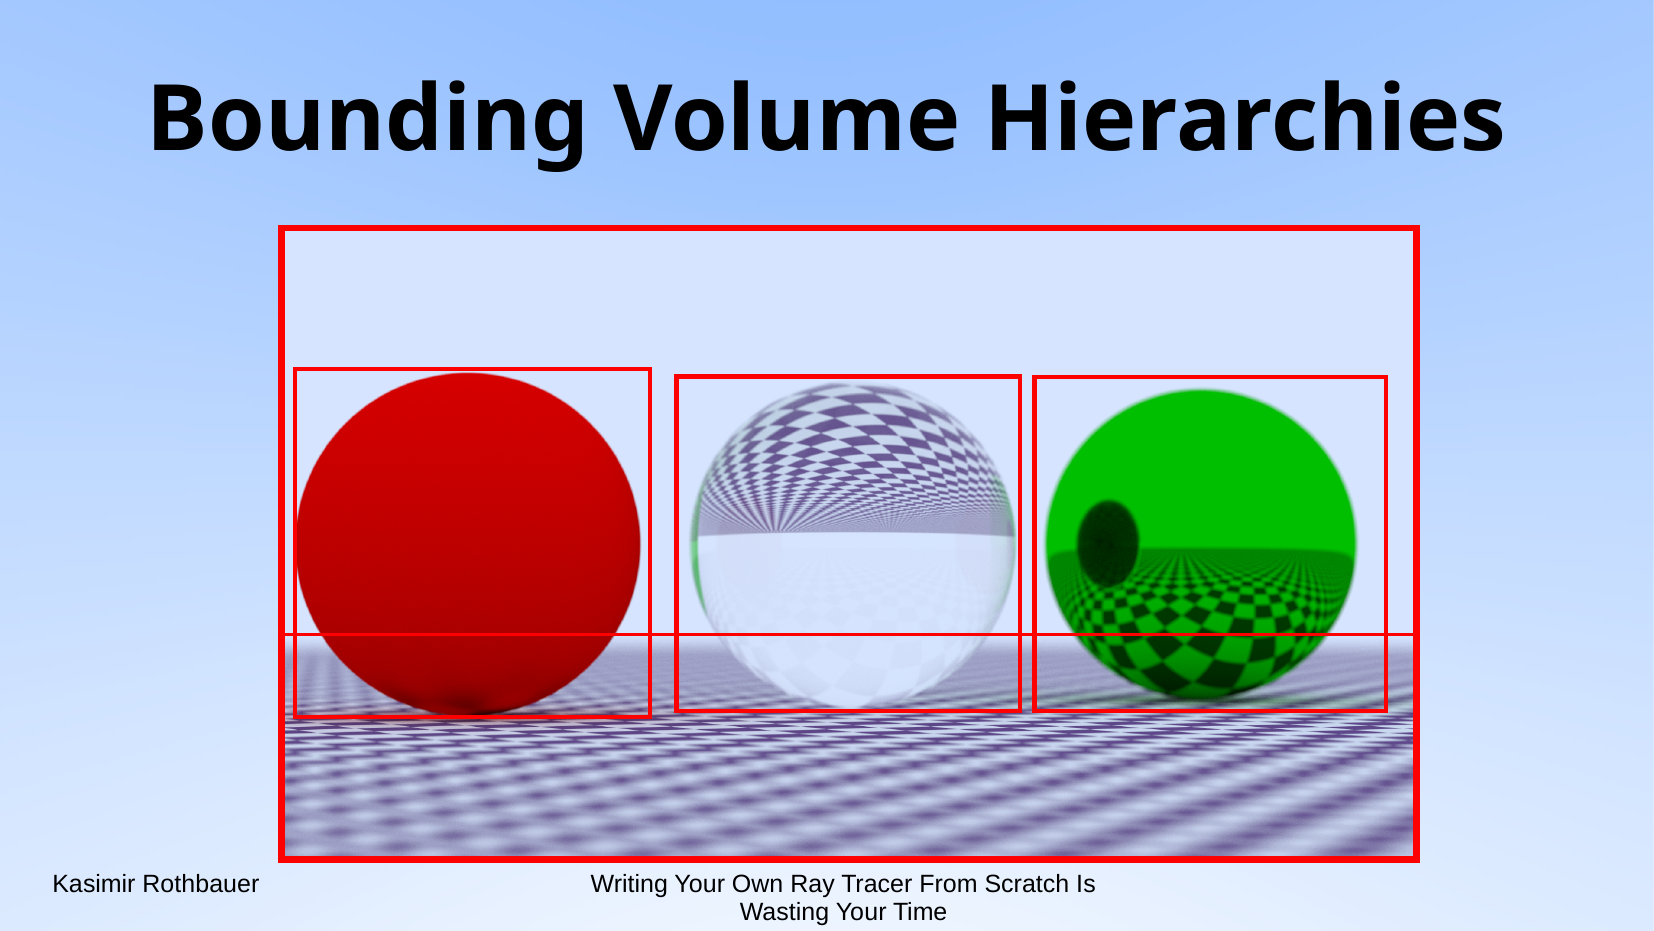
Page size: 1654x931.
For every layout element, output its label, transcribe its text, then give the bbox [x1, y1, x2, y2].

picture [297, 636, 648, 715]
picture [285, 636, 1413, 856]
text_box [278, 225, 1420, 863]
picture [297, 371, 648, 633]
picture [679, 379, 1018, 633]
text_box Writing Your Own Ray Tracer From Scratch Is Wasting Your Time [562, 863, 1126, 931]
text_box Kasimir Rothbauer [37, 862, 413, 906]
picture [0, 0, 1654, 931]
title Bounding Volume Hierarchies [82, 37, 1571, 193]
picture [1037, 379, 1384, 633]
picture [1037, 636, 1384, 709]
picture [679, 636, 1018, 709]
picture [285, 231, 1413, 633]
